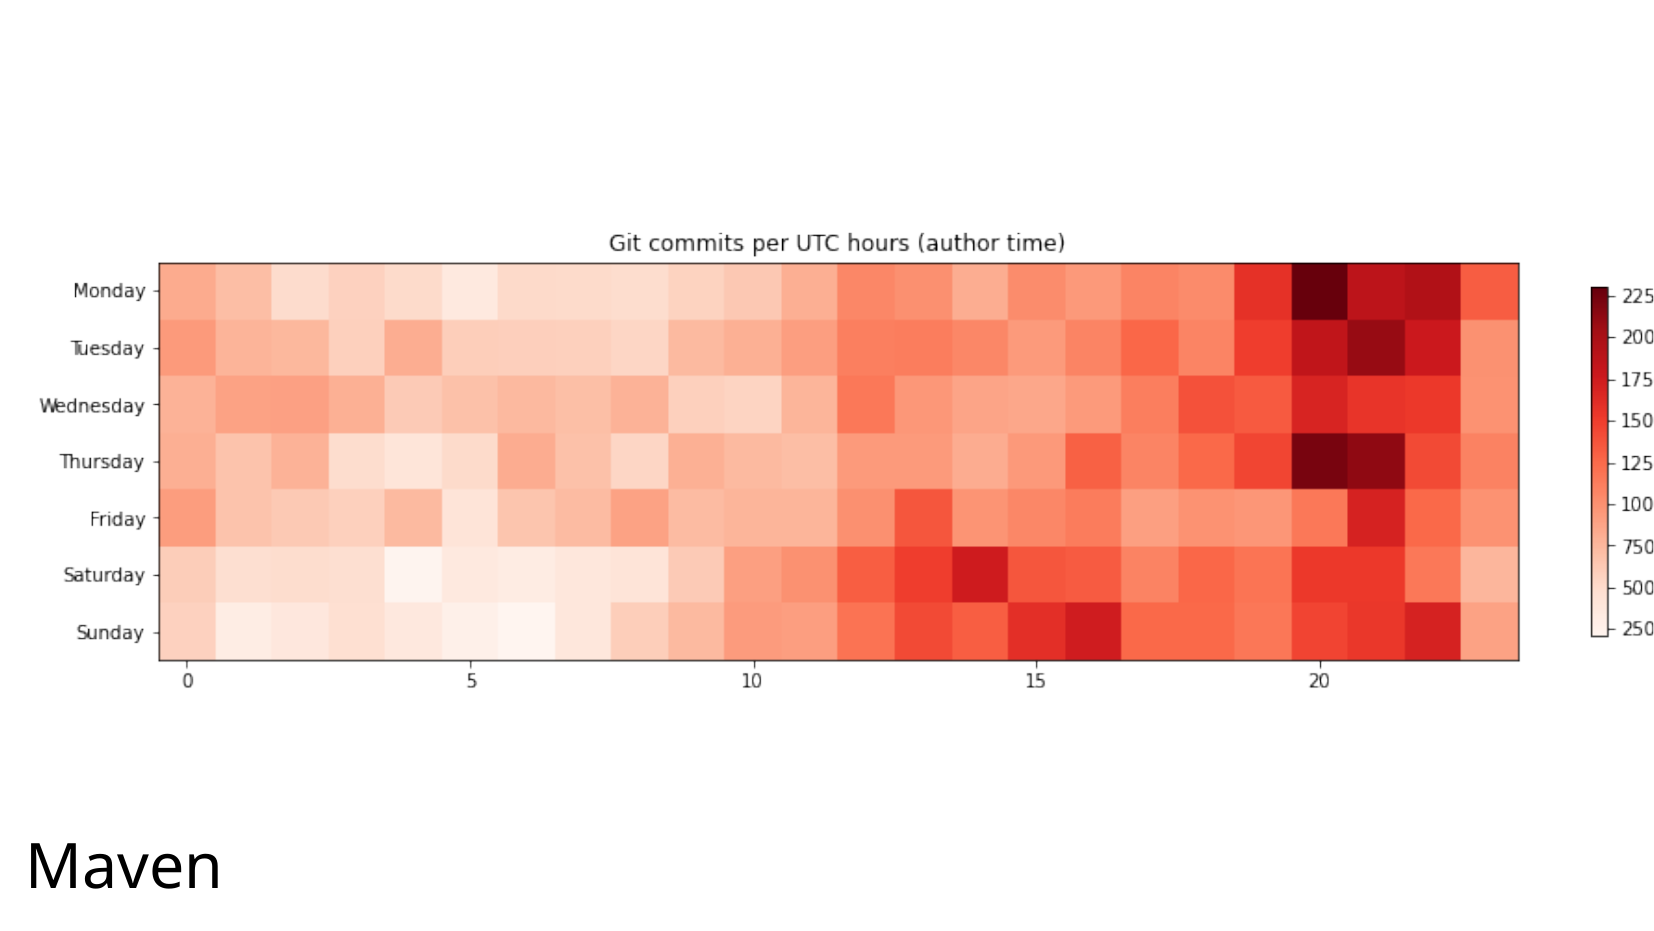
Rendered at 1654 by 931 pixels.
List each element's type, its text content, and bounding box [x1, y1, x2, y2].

picture [25, 220, 1654, 705]
list Maven [25, 821, 1425, 907]
